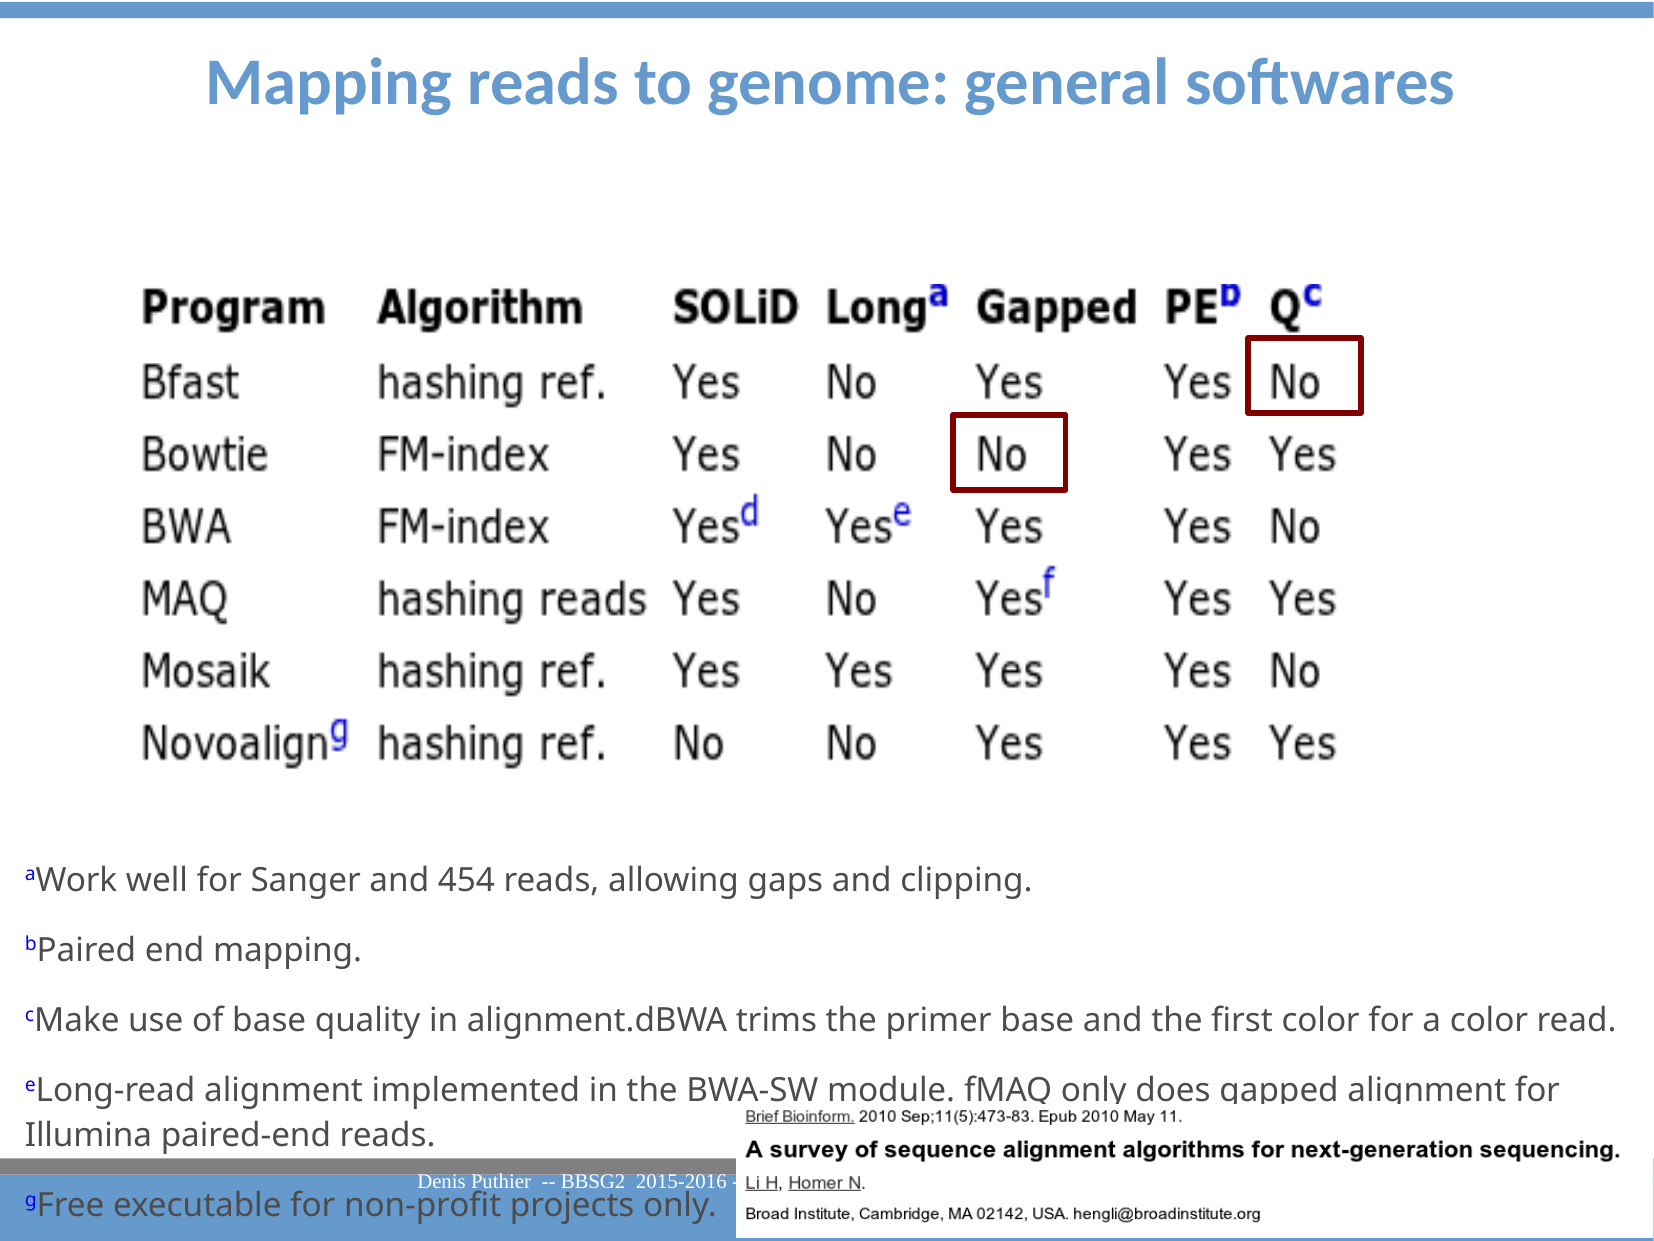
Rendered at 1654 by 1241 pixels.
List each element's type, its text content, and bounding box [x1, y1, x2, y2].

text_box aWork well for Sanger and 454 reads, allowing gaps and clipping. bPaired end mapping. cMake use of base quality in alignment.dBWA trims the primer base and the first color for a color read. eLong-read alignment implemented in the BWA-SW module. fMAQ only does gapped alignment for Illumina paired-end reads. gFree executable for non-profit projects only. [10, 848, 1654, 1240]
title Mapping reads to genome: general softwares [86, 9, 1576, 166]
picture [120, 284, 1358, 772]
picture [1251, 341, 1358, 410]
picture [736, 1104, 1654, 1238]
